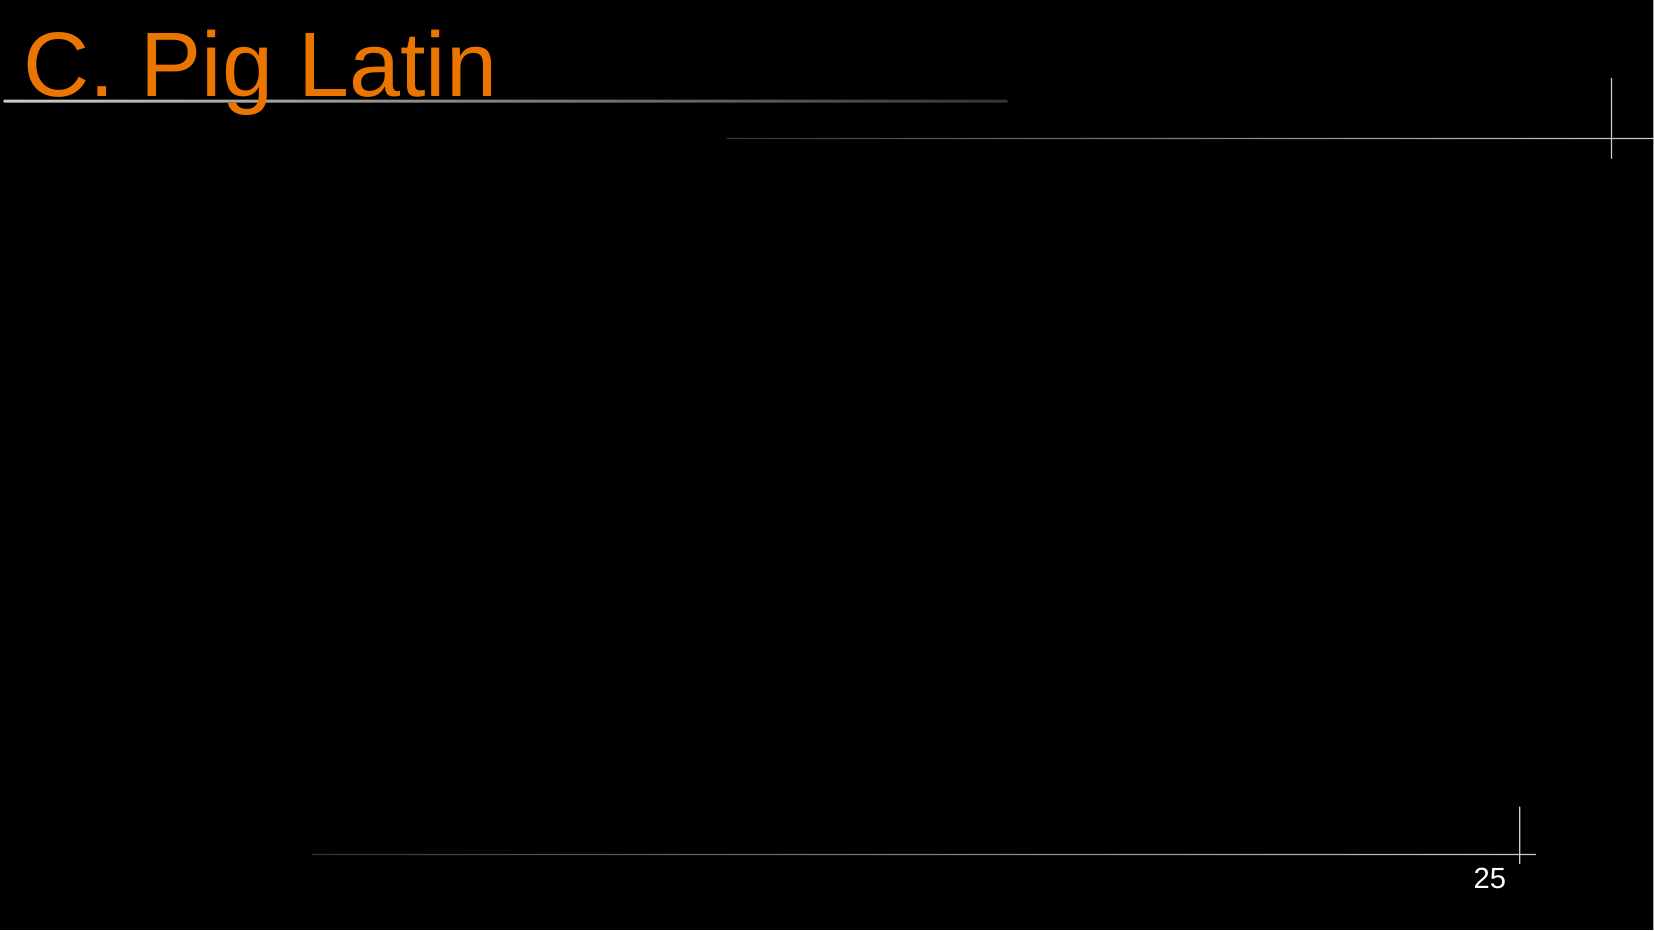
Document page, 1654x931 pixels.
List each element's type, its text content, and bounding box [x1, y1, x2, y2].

title C. Pig Latin [23, 11, 1589, 119]
